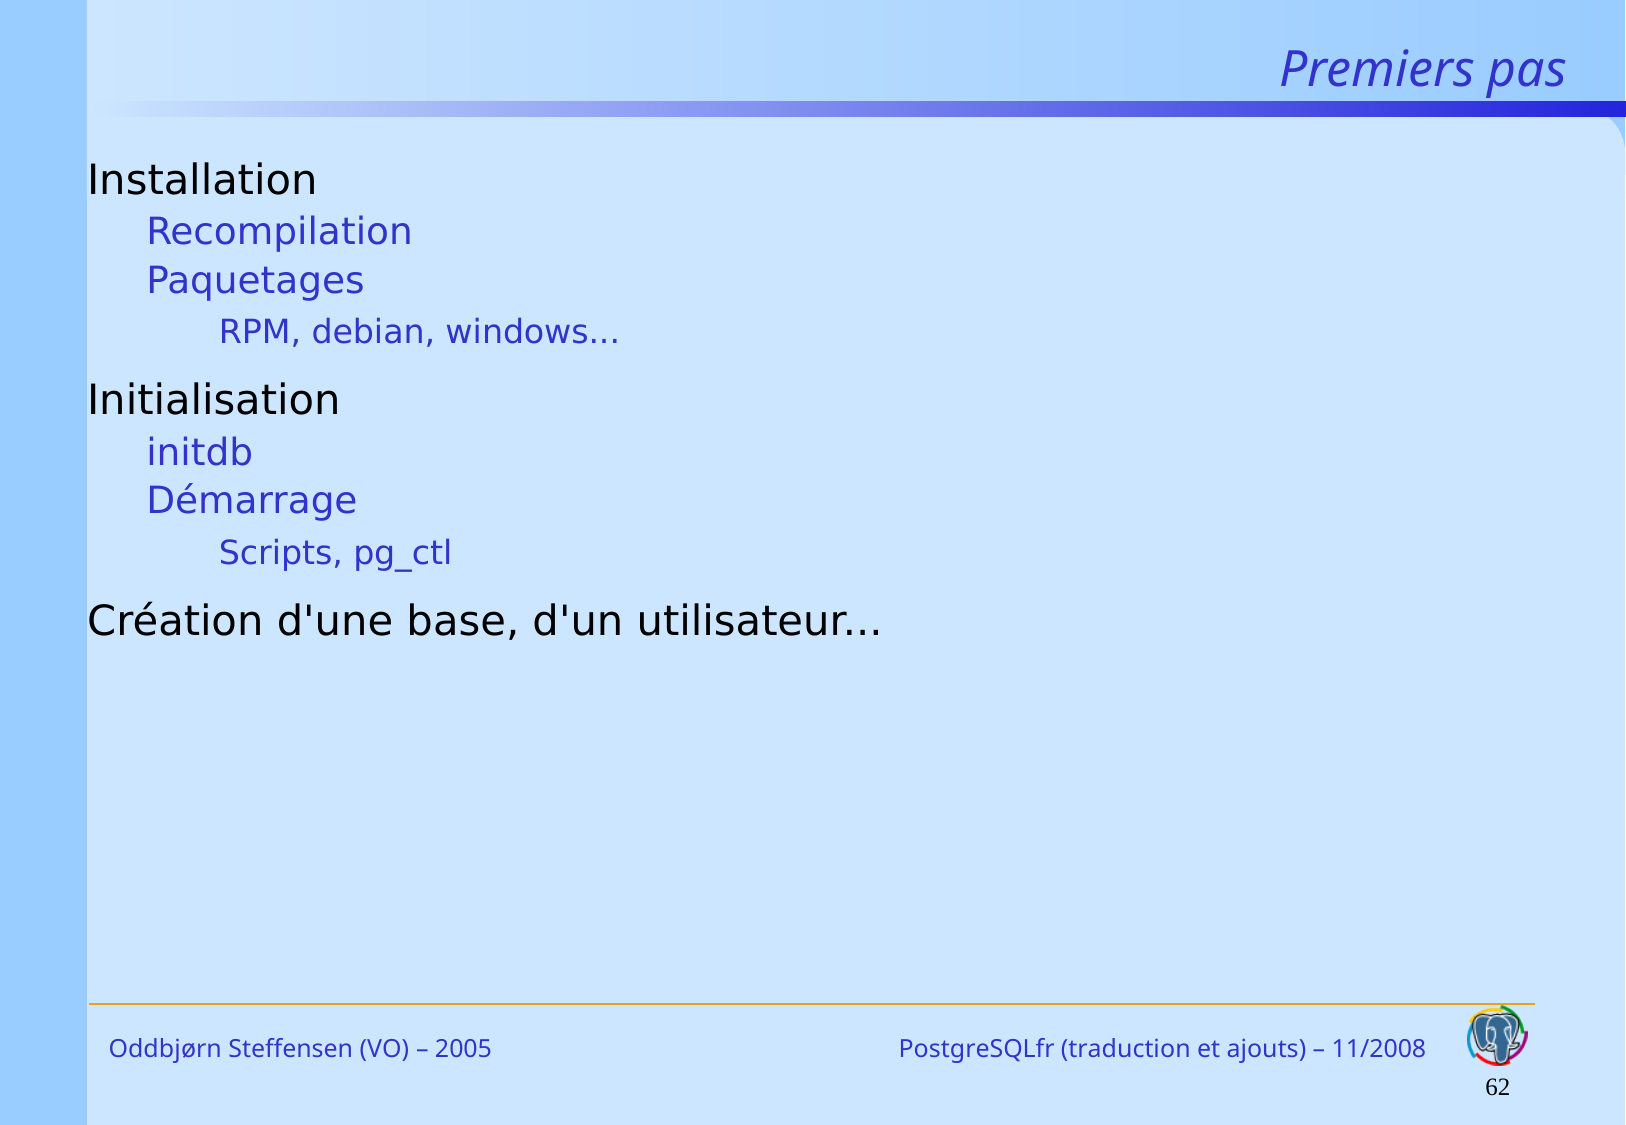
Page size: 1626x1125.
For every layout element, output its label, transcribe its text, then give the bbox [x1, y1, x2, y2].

picture [1467, 1005, 1528, 1066]
title Premiers pas [172, 0, 1567, 134]
list Installation Recompilation Paquetages RPM, debian, windows... Initialisation initdb Démarrage Scripts, pg_ctl Création d'une base, d'un utilisateur... [86, 159, 1520, 965]
